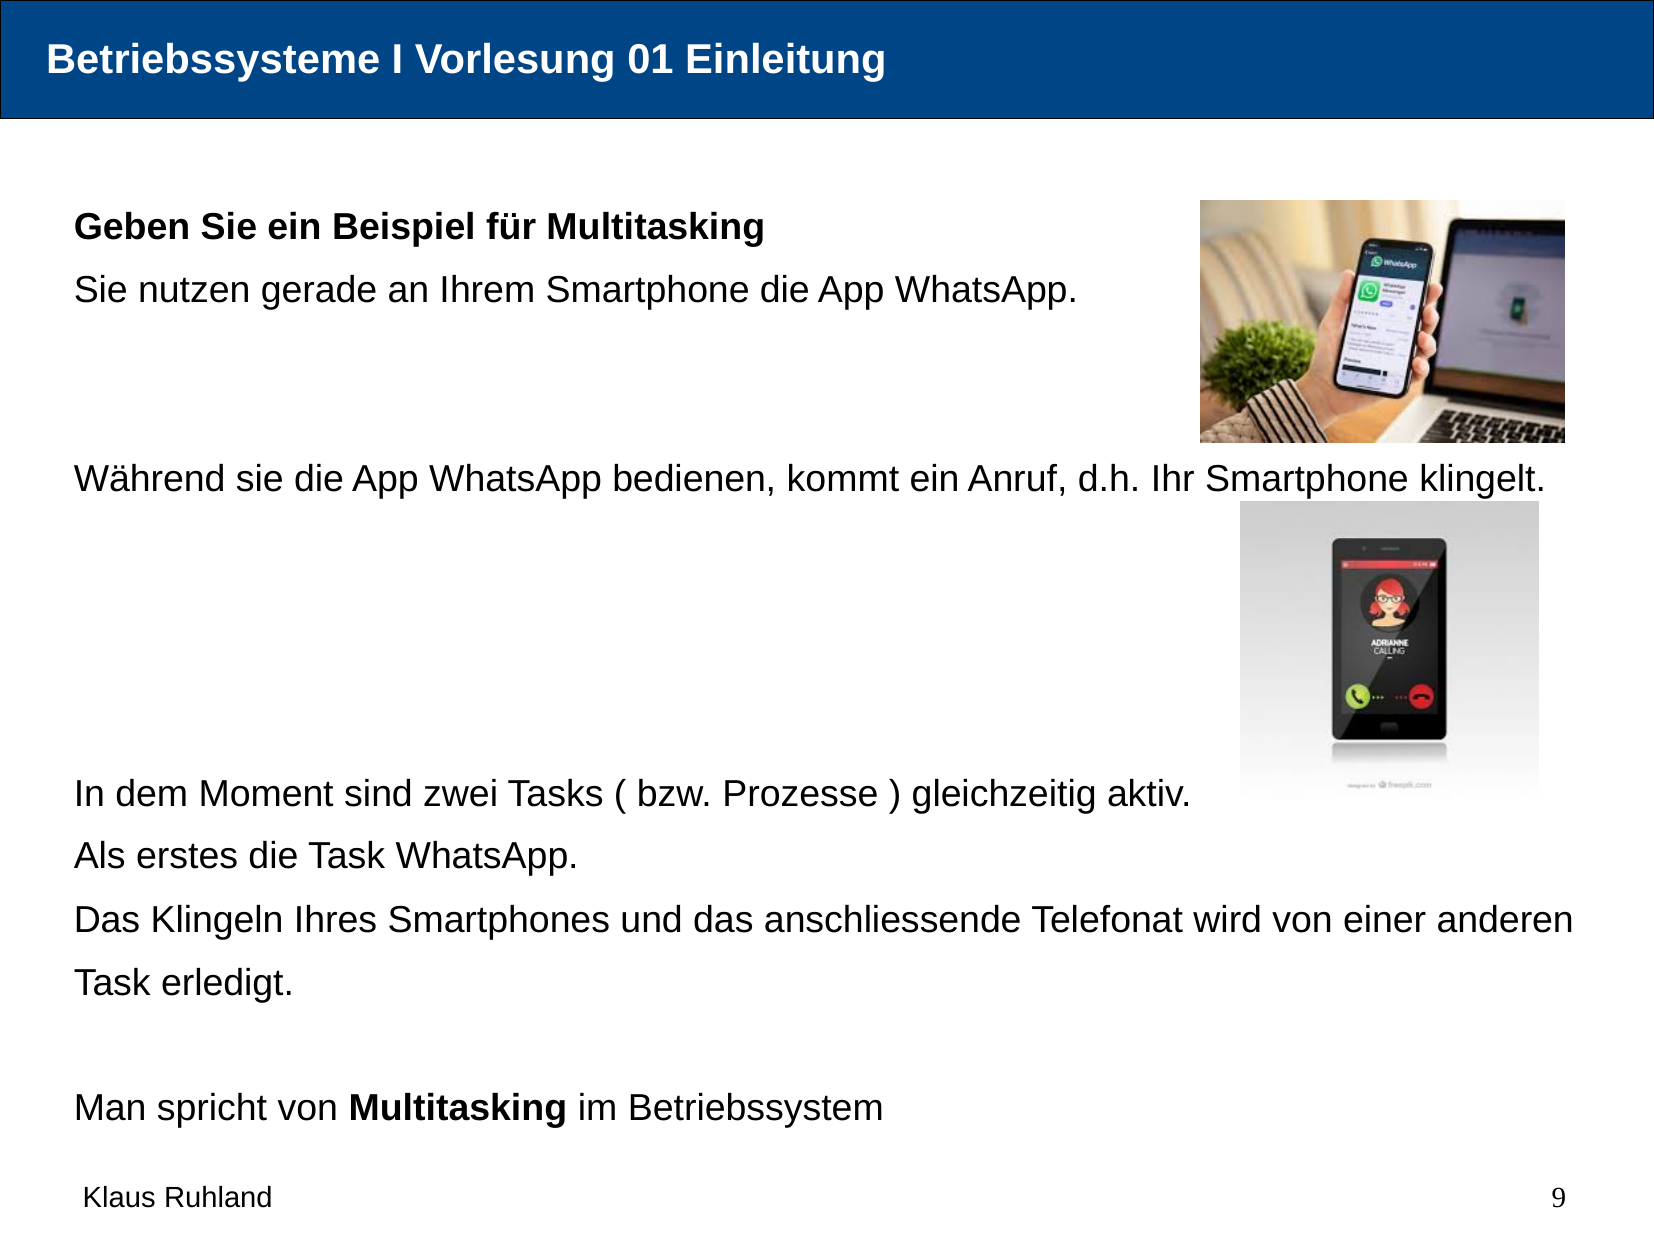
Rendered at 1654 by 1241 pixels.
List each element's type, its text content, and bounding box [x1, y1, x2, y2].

text_box Geben Sie ein Beispiel für Multitasking Sie nutzen gerade an Ihrem Smartphone die App WhatsApp. Während sie die App WhatsApp bedienen, kommt ein Anruf, d.h. Ihr Smartphone klingelt. In dem Moment sind zwei Tasks ( bzw. Prozesse ) gleichzeitig aktiv. Als erstes die Task WhatsApp. Das Klingeln Ihres Smartphones und das anschliessende Telefonat wird von einer anderen Task erledigt. Man spricht von Multitasking im Betriebssystem [59, 177, 1595, 1150]
picture [1240, 501, 1539, 801]
picture [1200, 200, 1565, 443]
